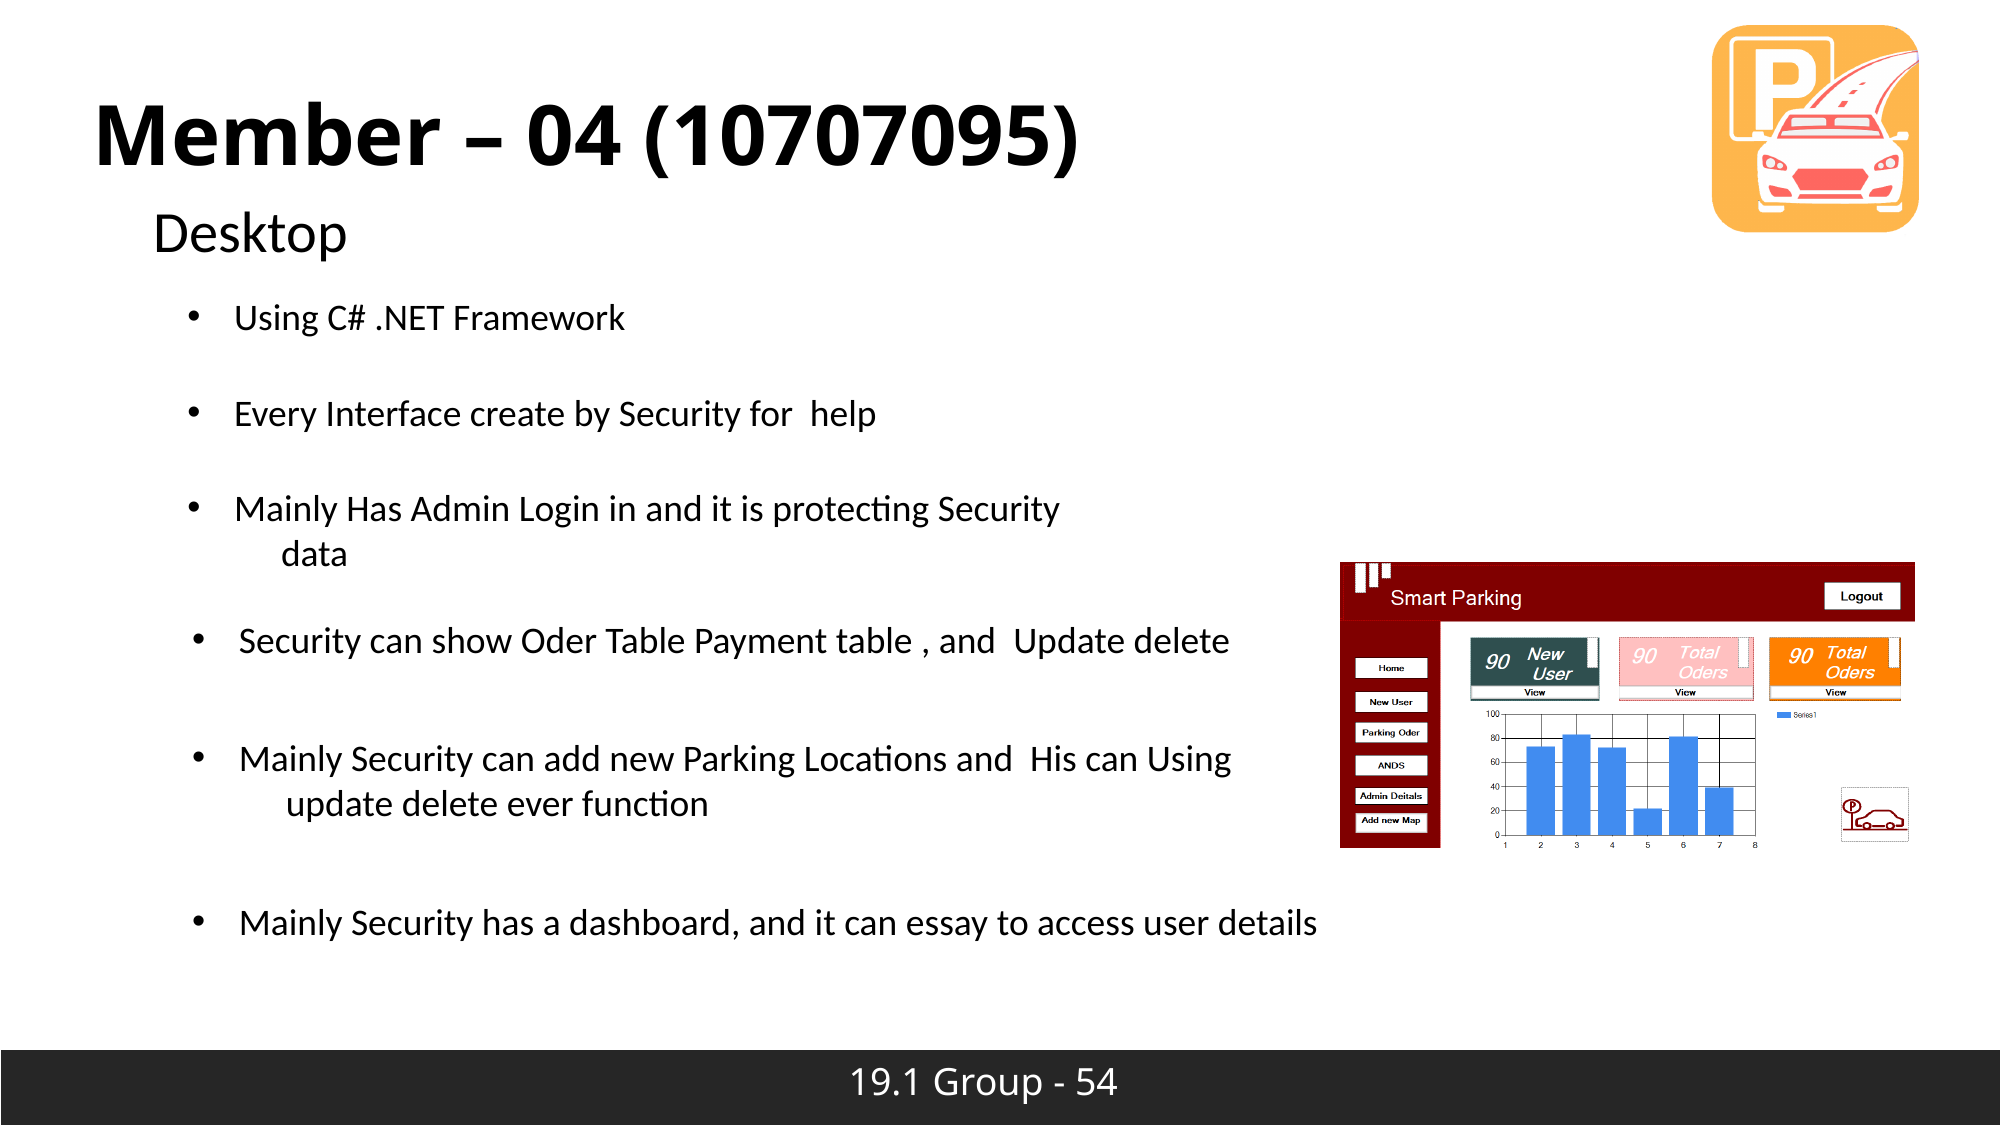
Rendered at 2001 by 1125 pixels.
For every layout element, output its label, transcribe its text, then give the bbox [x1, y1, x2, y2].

text_box Mainly Security has a dashboard, and it can essay to access user details [177, 890, 1341, 951]
text_box Every Interface create by Security for help [172, 381, 1130, 442]
picture [1709, 22, 1930, 243]
picture [1340, 562, 1915, 848]
text_box Security can show Oder Table Payment table , and Update delete [177, 608, 1340, 669]
text_box Desktop [138, 187, 1341, 273]
text_box Using C# .NET Framework [172, 285, 854, 347]
text_box Mainly Has Admin Login in and it is protecting Security data [172, 476, 1130, 583]
text_box Mainly Security can add new Parking Locations and His can Using update delete ever function [177, 726, 1340, 833]
text_box Member – 04 (10707095) [0, 74, 1507, 191]
text_box 19.1 Group - 54 [833, 1050, 2000, 1125]
